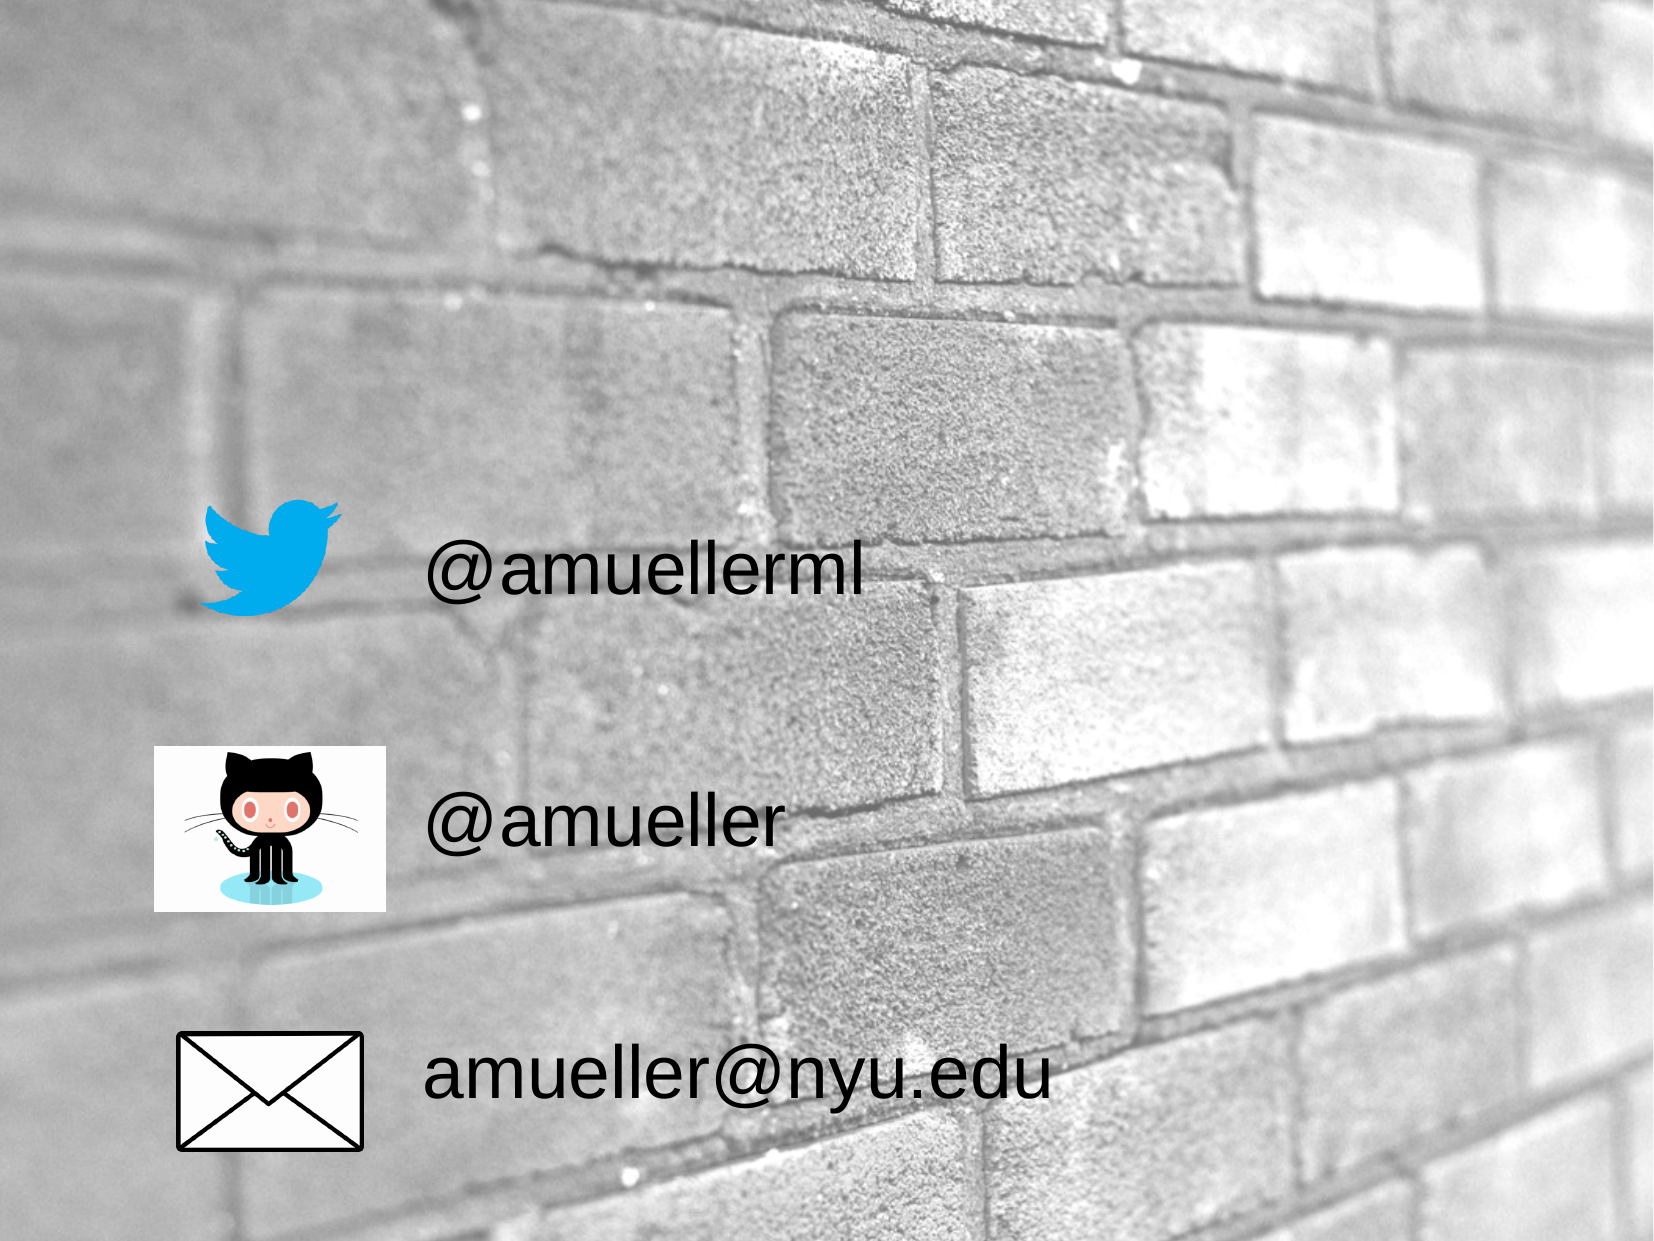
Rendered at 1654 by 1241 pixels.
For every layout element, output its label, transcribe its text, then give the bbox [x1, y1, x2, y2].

picture [0, 0, 1654, 1241]
text_box @amuellerml @amueller amueller@nyu.edu [408, 435, 1107, 1122]
